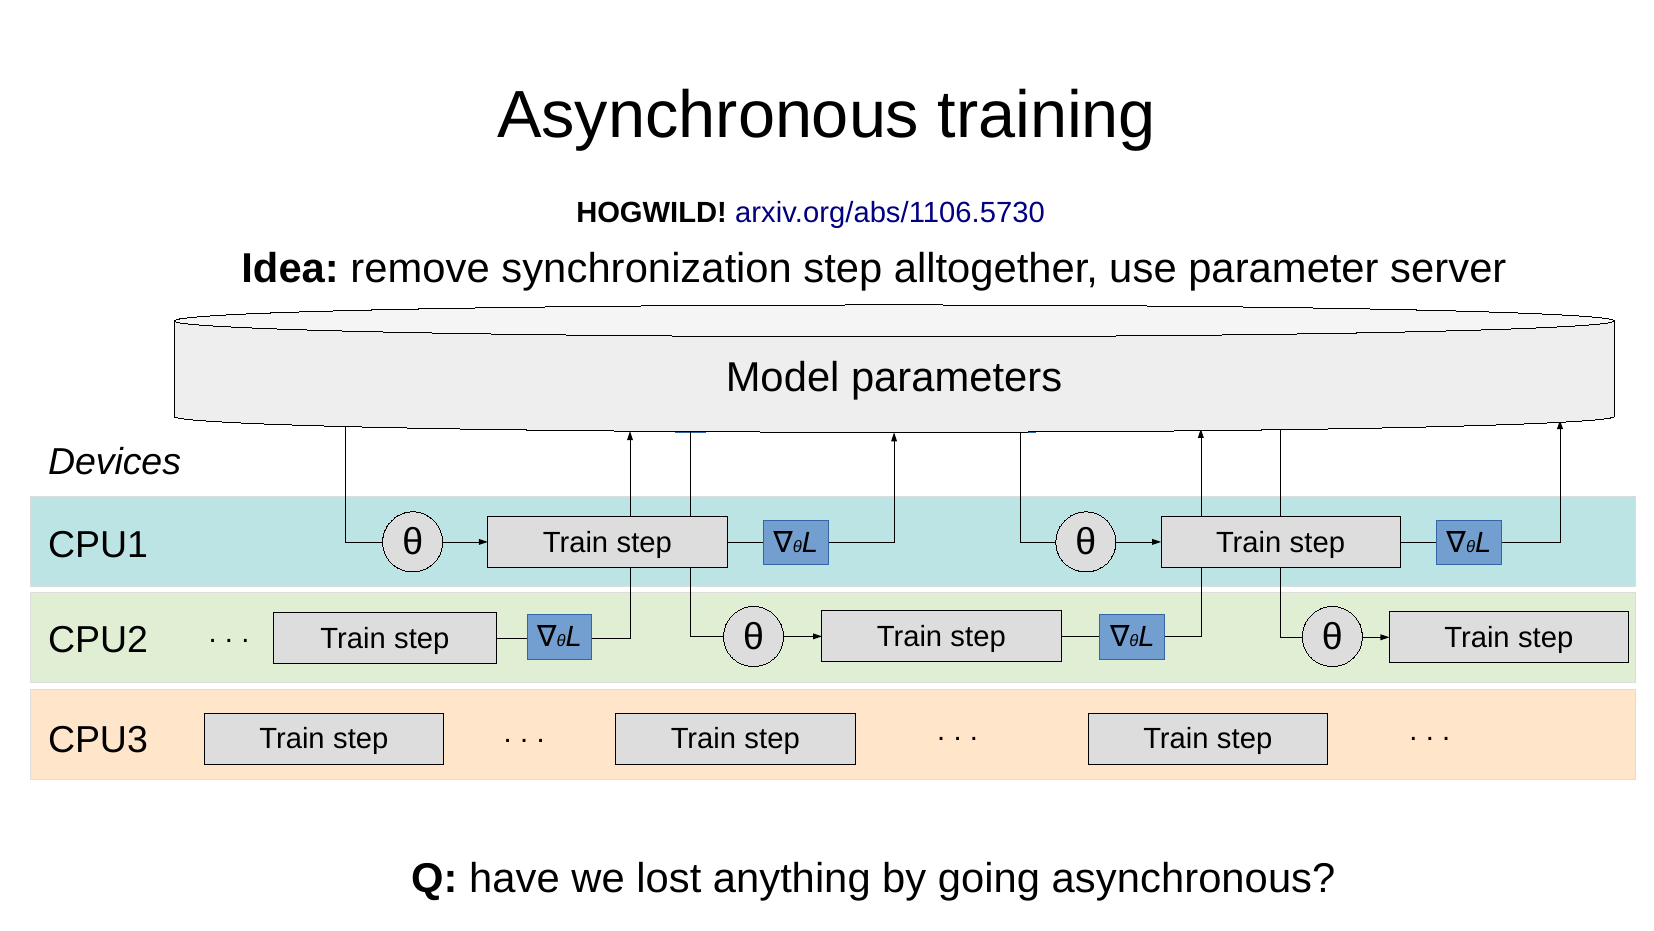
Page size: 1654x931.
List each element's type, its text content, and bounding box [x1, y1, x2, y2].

text_box [1021, 496, 1201, 542]
text_box [346, 496, 630, 542]
text_box ∇θL [763, 520, 829, 565]
text_box Idea: remove synchronization step alltogether, use parameter server [166, 237, 1582, 346]
text_box [1281, 496, 1636, 587]
text_box Train step [1389, 611, 1629, 663]
text_box [631, 496, 690, 516]
text_box [1281, 592, 1636, 637]
text_box θ [1302, 606, 1363, 667]
text_box Train step [1161, 516, 1401, 568]
text_box [304, 592, 1530, 683]
text_box [30, 496, 630, 587]
text_box Train step [615, 713, 856, 765]
text_box [1281, 496, 1560, 542]
text_box Train step [821, 610, 1062, 662]
text_box ∇θL [1099, 614, 1165, 660]
text_box [30, 592, 630, 683]
text_box [30, 689, 1636, 780]
text_box Model parameters [174, 321, 1615, 433]
text_box [1202, 496, 1280, 516]
text_box . . . [922, 706, 1032, 788]
text_box Q: have we lost anything by going asynchronous? [396, 847, 1357, 931]
text_box . . . [1530, 612, 1641, 693]
subtitle HOGWILD! arxiv.org/abs/1106.5730 [469, 163, 1152, 237]
text_box CPU1 [33, 516, 226, 574]
text_box ∇θL [527, 614, 592, 660]
text_box [691, 496, 1201, 587]
text_box [691, 592, 1201, 636]
title Asynchronous training [82, 37, 1571, 193]
text_box Train step [1088, 713, 1328, 765]
text_box CPU3 [33, 711, 226, 768]
text_box θ [723, 606, 784, 667]
text_box [1202, 568, 1280, 587]
text_box Devices [33, 433, 226, 491]
text_box ∇θL [1436, 520, 1502, 565]
text_box . . . [1394, 706, 1505, 788]
text_box θ [382, 511, 443, 572]
text_box Train step [204, 713, 444, 765]
text_box [631, 568, 690, 587]
text_box Train step [304, 612, 497, 664]
text_box . . . [488, 708, 599, 790]
text_box [691, 496, 894, 542]
text_box θ [1055, 511, 1116, 572]
text_box CPU2 [33, 610, 193, 668]
text_box Train step [487, 516, 728, 568]
text_box . . . [193, 608, 304, 689]
